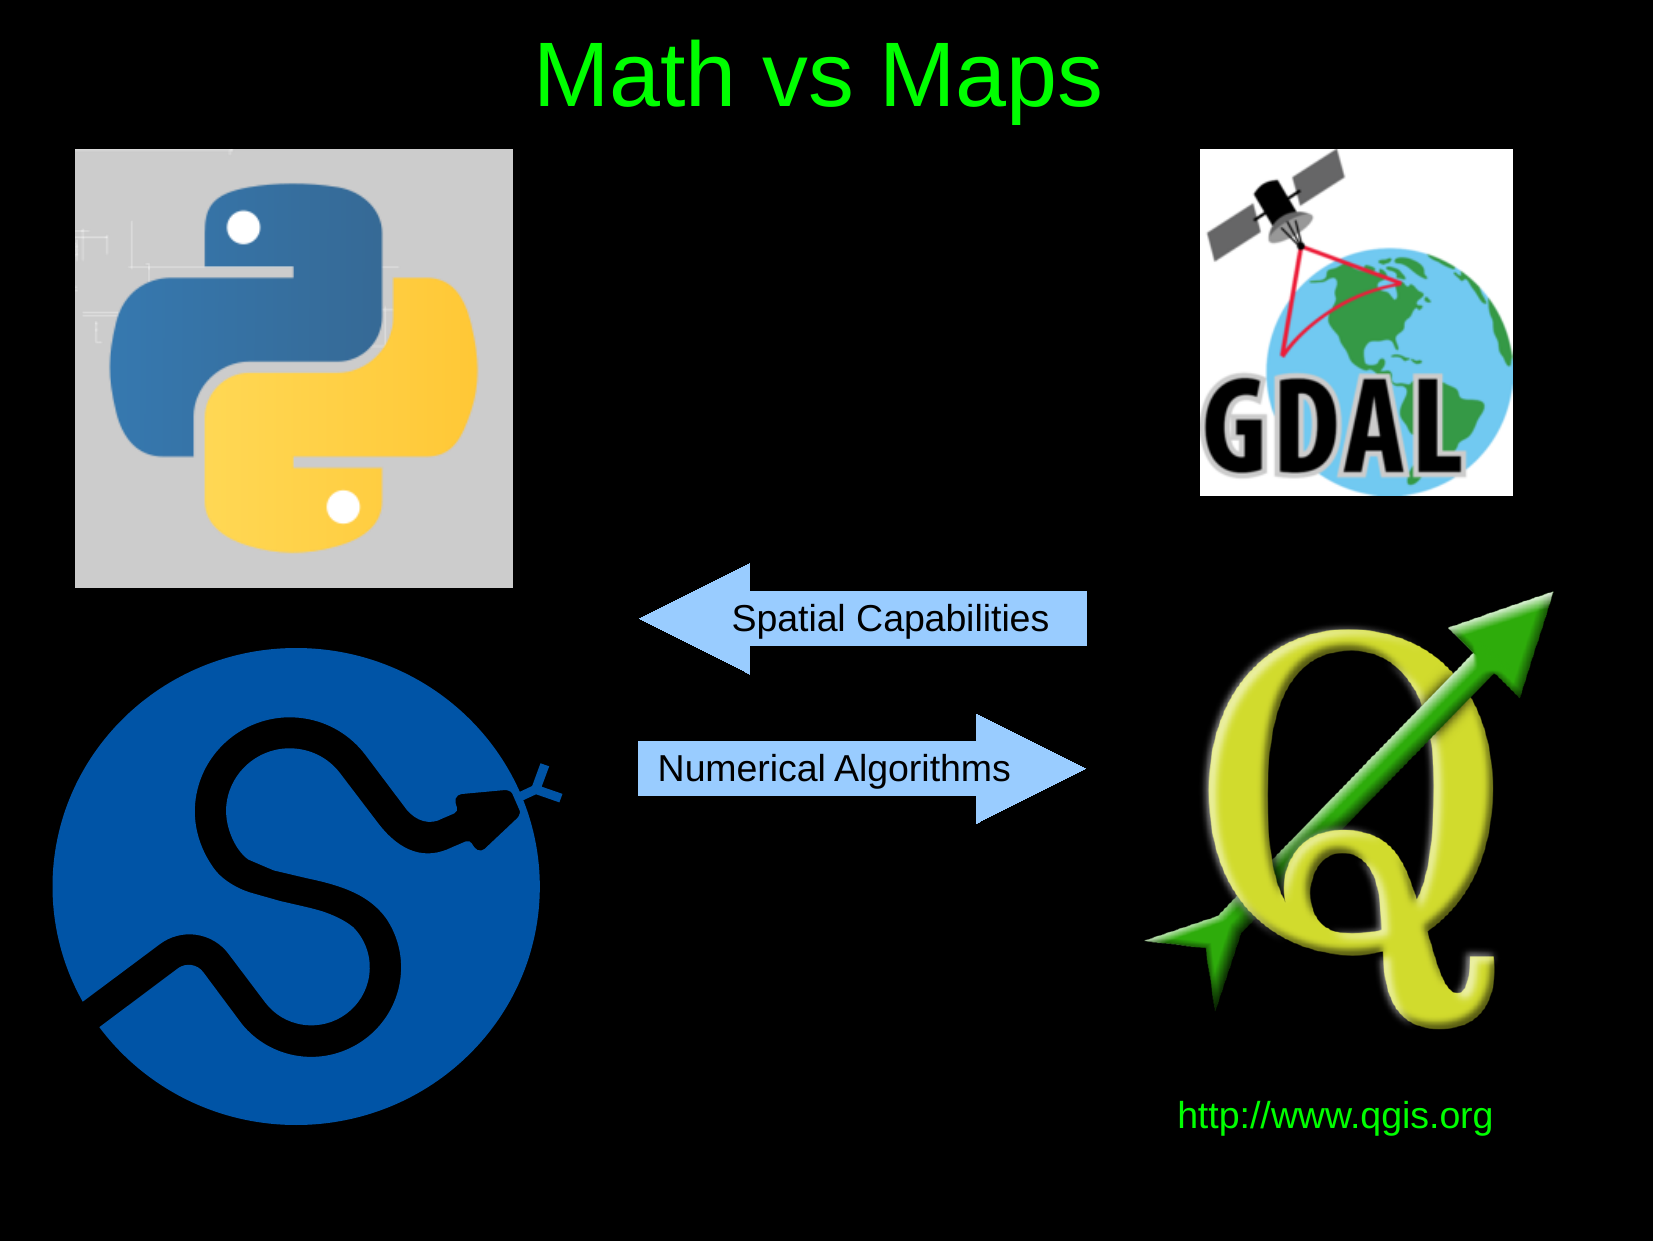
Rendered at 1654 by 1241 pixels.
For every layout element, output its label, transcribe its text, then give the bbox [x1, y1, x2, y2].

text_box Numerical Algorithms [637, 712, 1088, 826]
text_box http://www.qgis.org [1162, 1087, 1613, 1163]
picture [75, 149, 513, 588]
text_box Spatial Capabilities [637, 562, 1088, 676]
picture [52, 648, 563, 1126]
picture [1200, 149, 1513, 496]
picture [1125, 568, 1576, 1051]
title Math vs Maps [75, 0, 1563, 151]
